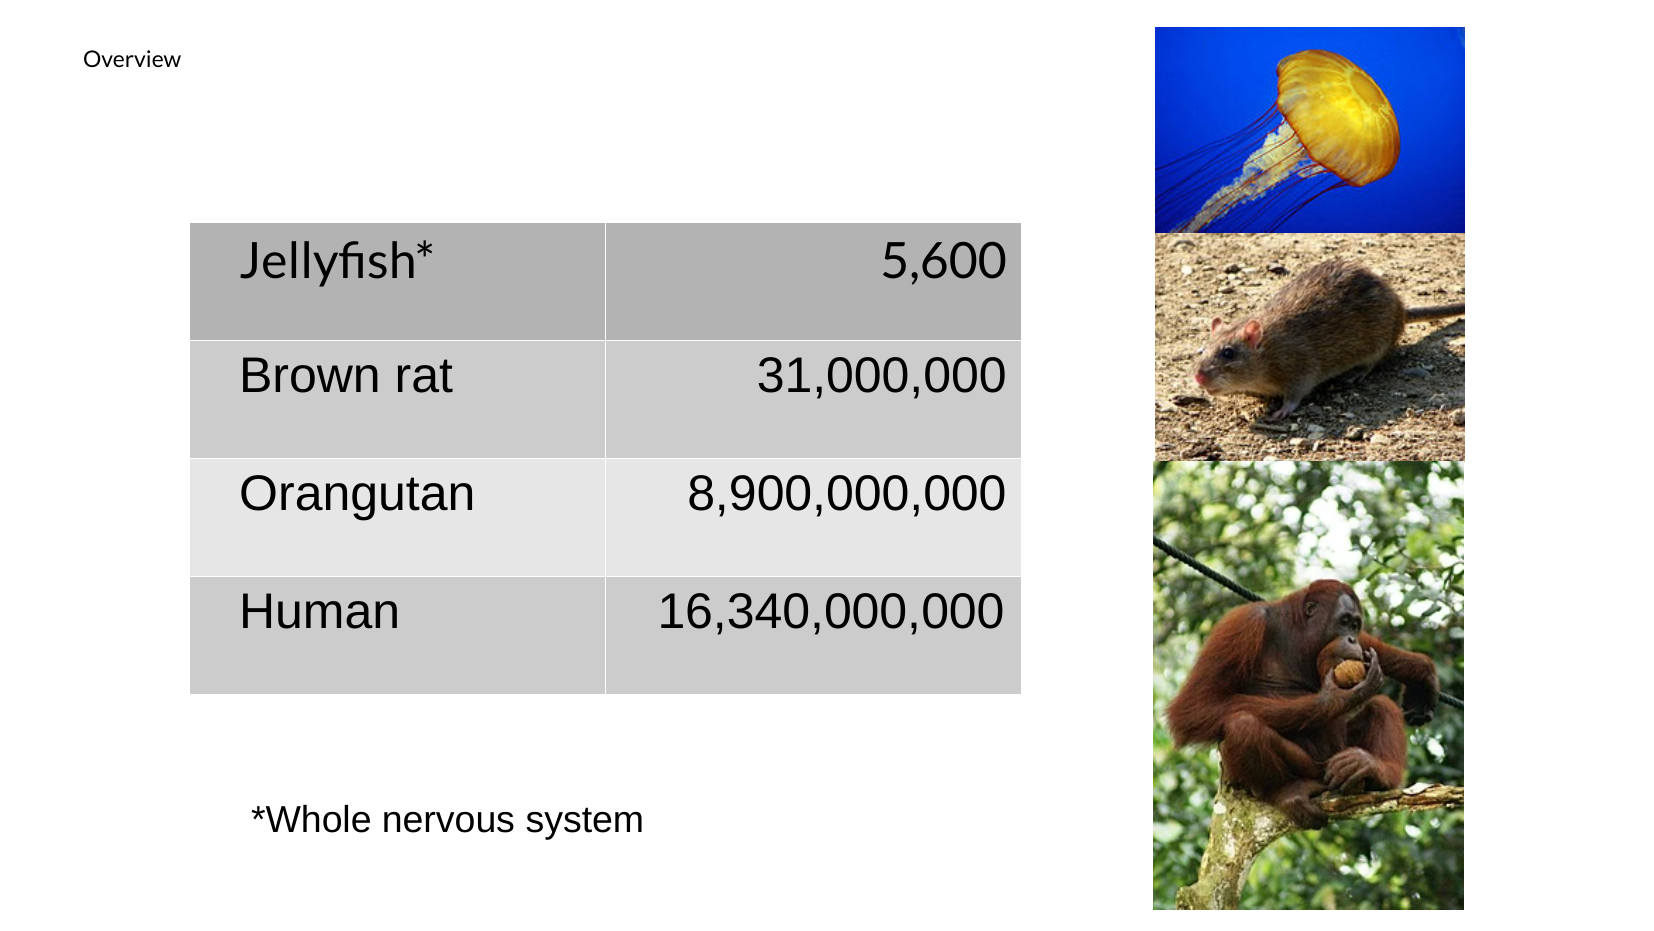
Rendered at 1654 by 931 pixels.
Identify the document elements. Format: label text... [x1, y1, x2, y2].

title Overview [83, 0, 1571, 119]
table_cell Orangutan [190, 459, 605, 576]
picture [1153, 27, 1465, 910]
text_box *Whole nervous system [236, 791, 660, 849]
table_header Jellyfish* [190, 223, 605, 340]
table_cell 31,000,000 [606, 341, 1021, 458]
table_header 5,600 [606, 223, 1021, 340]
table_cell 8,900,000,000 [606, 459, 1021, 576]
table_cell Human [190, 577, 605, 694]
table_cell 16,340,000,000 [606, 577, 1021, 694]
table_cell Brown rat [190, 341, 605, 458]
